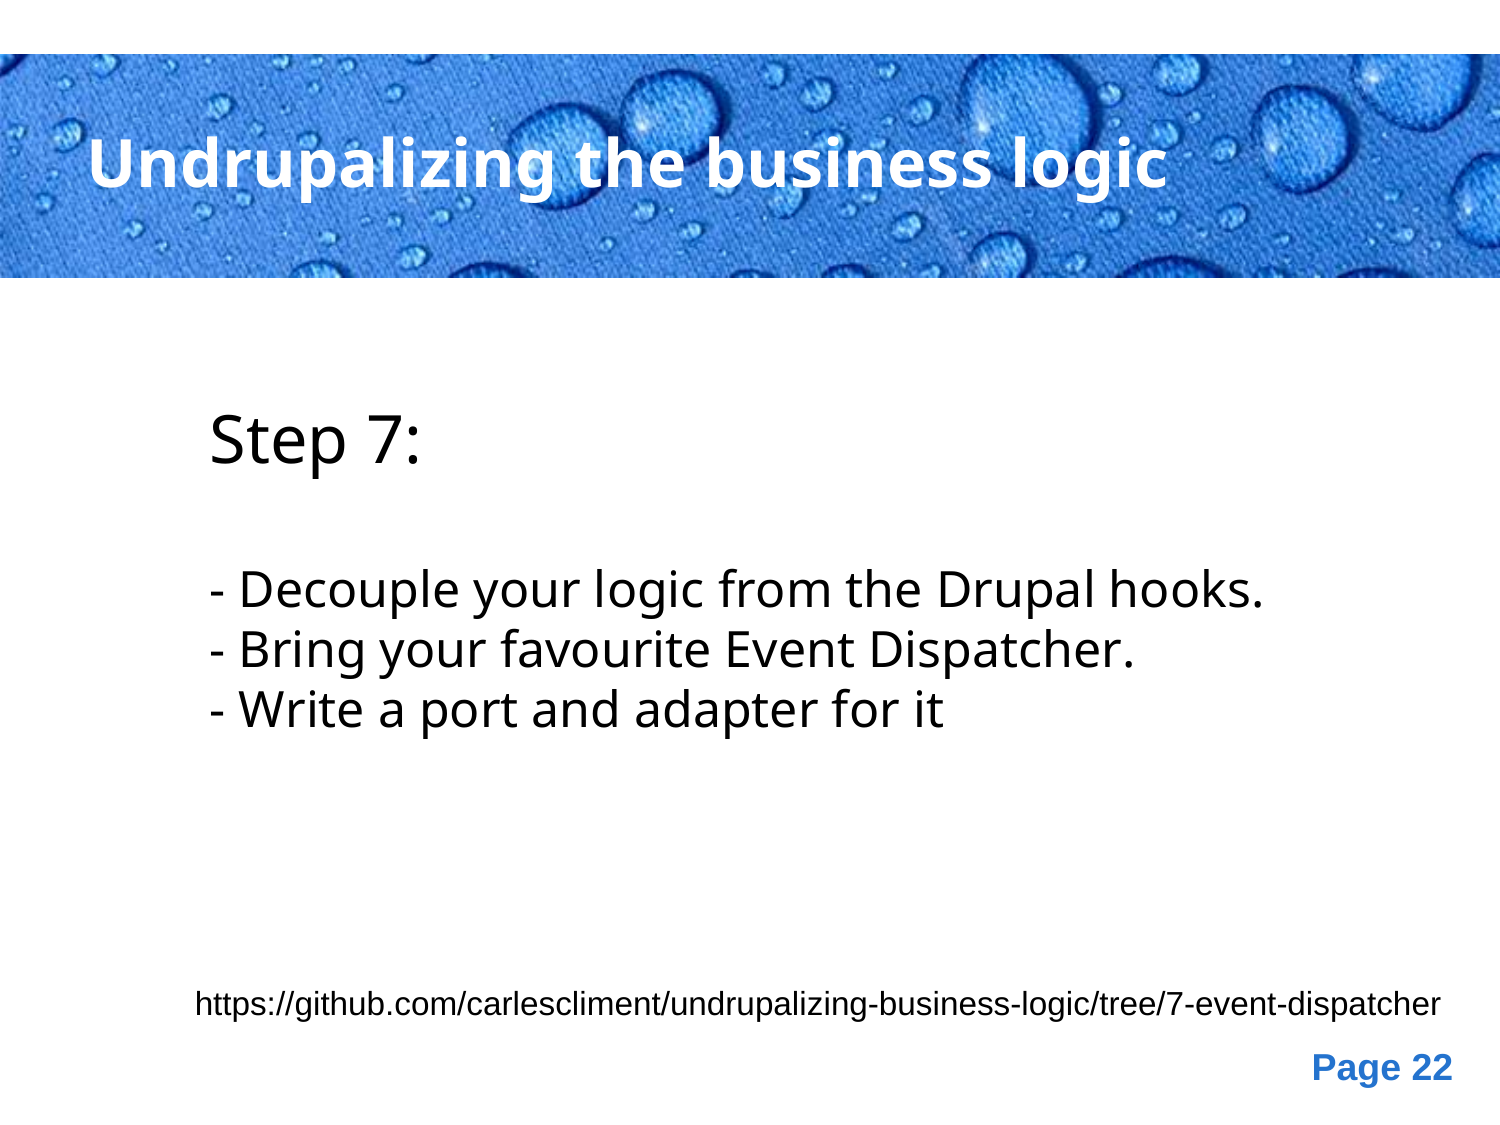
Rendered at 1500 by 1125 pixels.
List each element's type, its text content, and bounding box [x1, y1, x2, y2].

text_box Step 7: - Decouple your logic from the Drupal hooks. - Bring your favourite Event Dispatcher. - Write a port and adapter for it [195, 389, 1426, 961]
text_box https://github.com/carlescliment/undrupalizing-business-logic/tree/7-event-dispatcher [180, 975, 1471, 1030]
text_box Undrupalizing the business logic [71, 112, 1185, 209]
picture [0, 54, 1500, 278]
